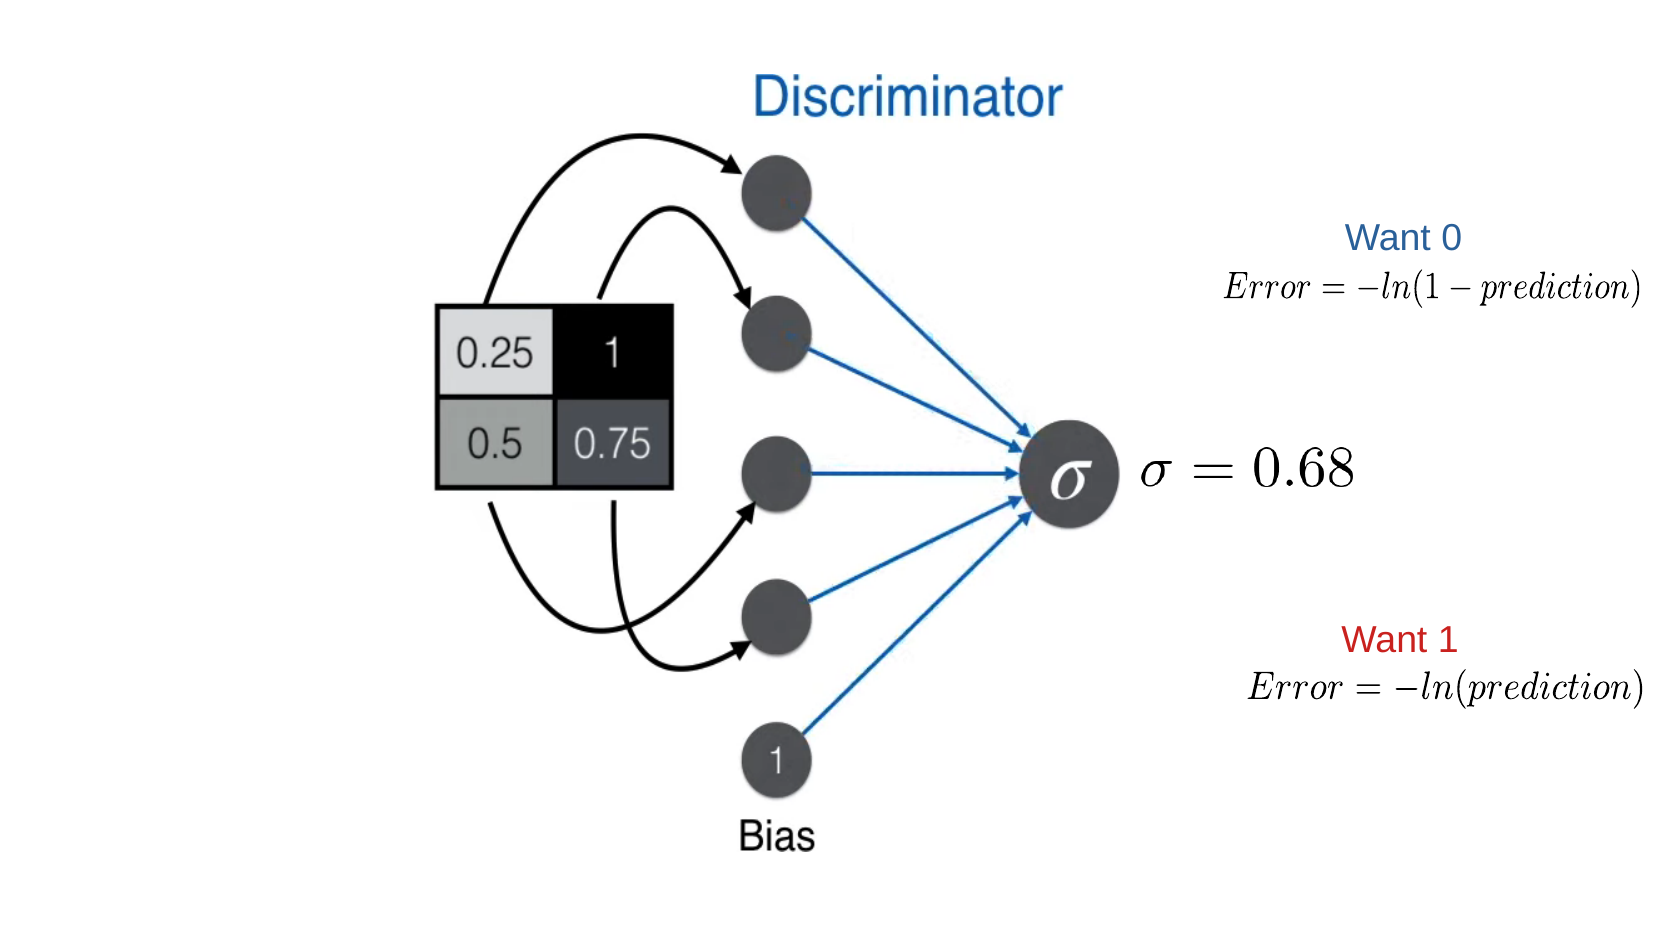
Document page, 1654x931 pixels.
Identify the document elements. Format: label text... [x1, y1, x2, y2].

picture [1222, 269, 1640, 308]
picture [1244, 667, 1644, 711]
picture [1141, 447, 1353, 488]
text_box Want 1 [1326, 610, 1474, 667]
picture [387, 74, 1121, 852]
text_box Want 0 [1330, 208, 1478, 266]
